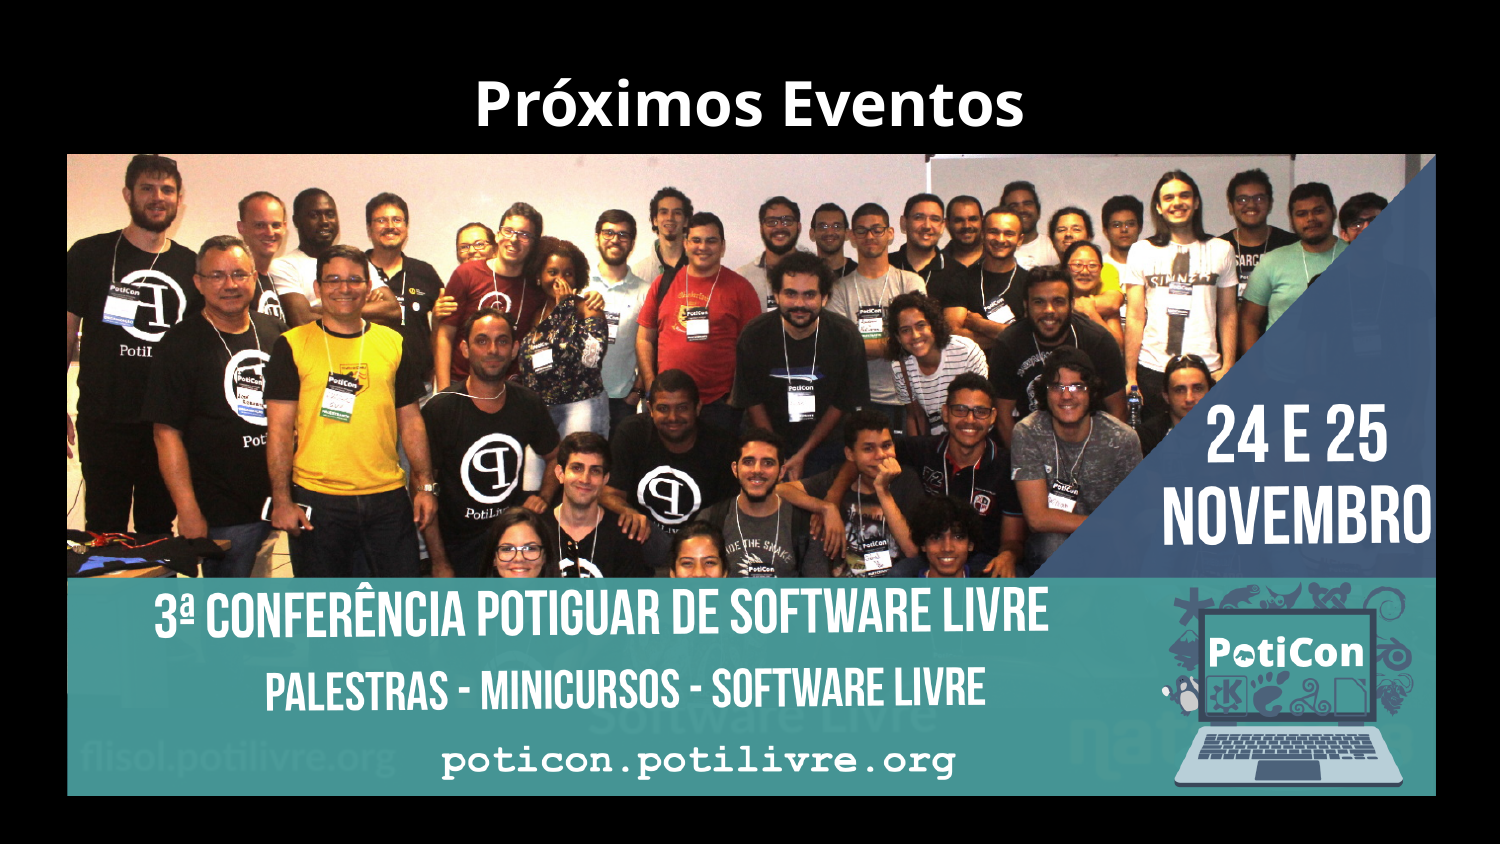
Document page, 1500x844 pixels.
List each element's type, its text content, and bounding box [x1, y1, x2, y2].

picture [0, 0, 1500, 844]
text_box Próximos Eventos [10, 35, 1490, 167]
